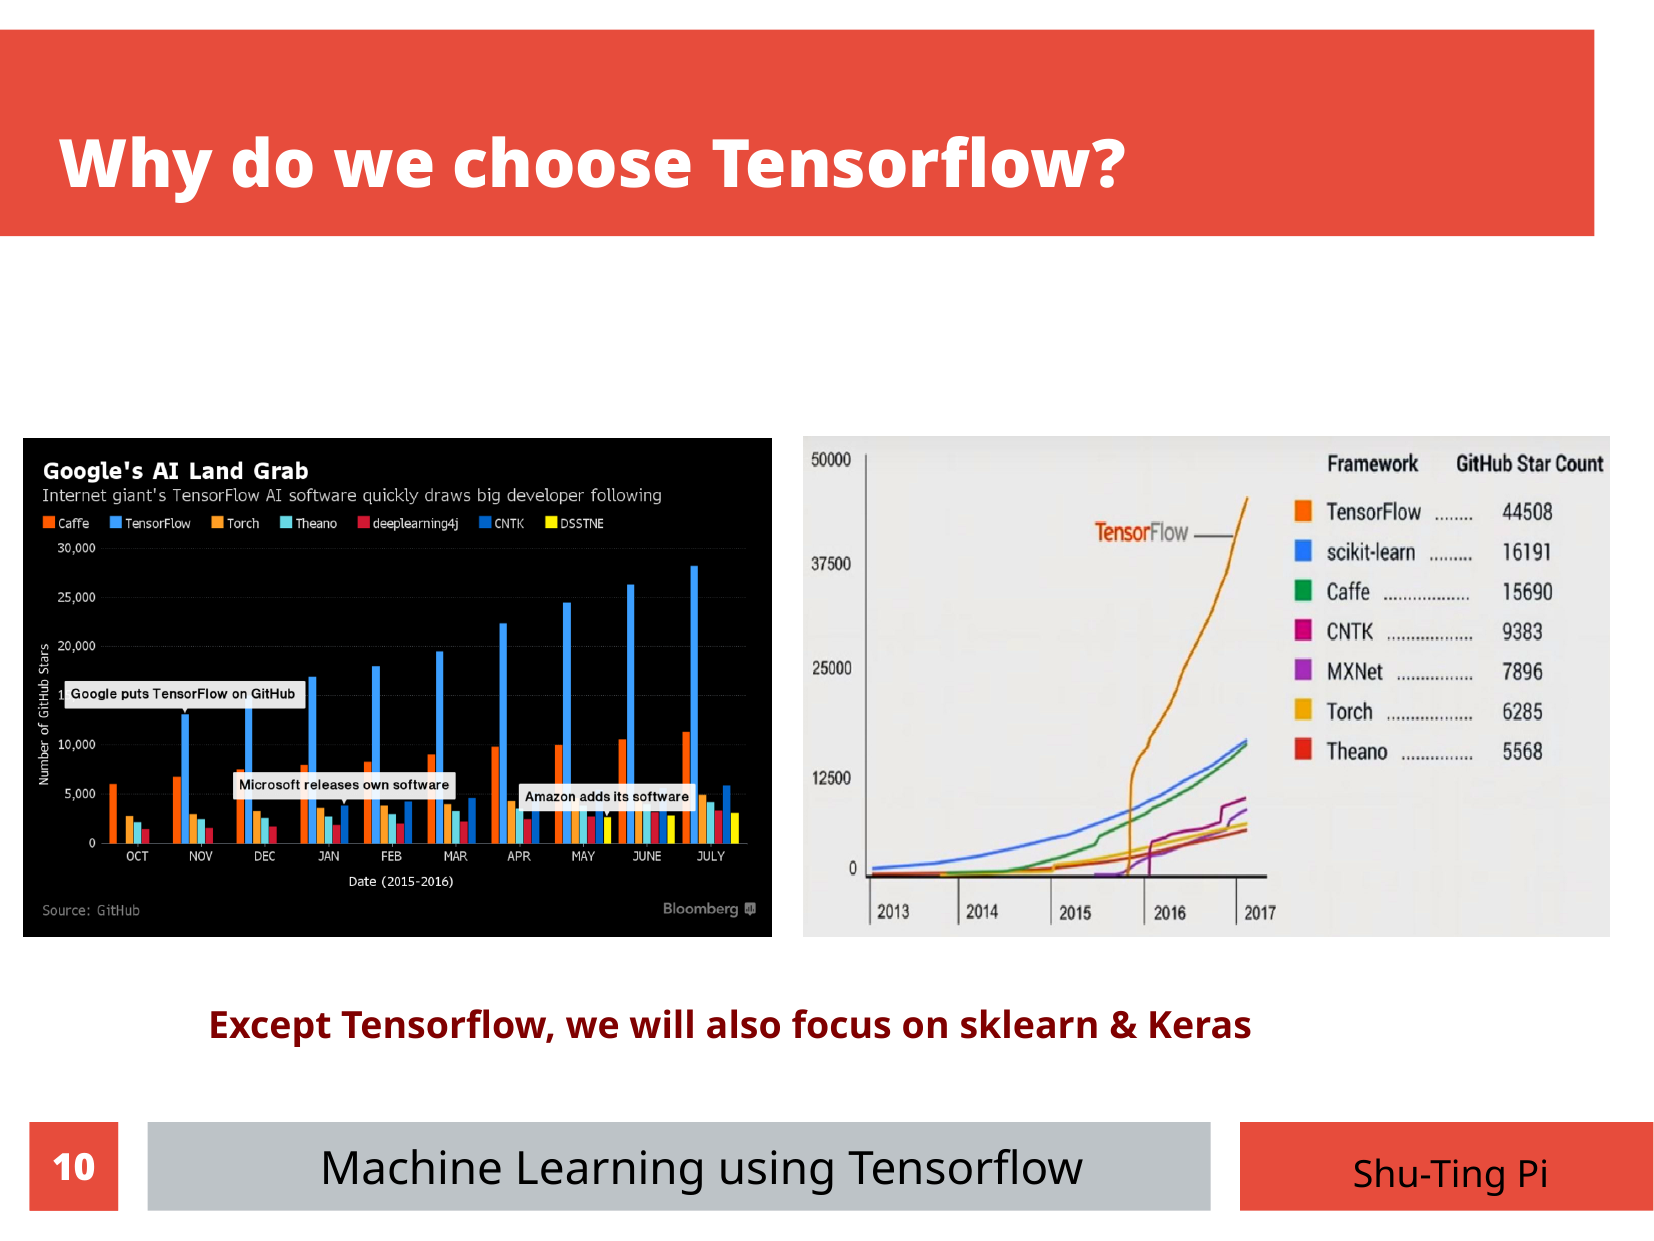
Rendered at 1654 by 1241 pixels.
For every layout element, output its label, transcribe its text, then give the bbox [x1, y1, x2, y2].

picture [23, 438, 772, 937]
text_box Shu-Ting Pi [1338, 1140, 1548, 1203]
text_box Except Tensorflow, we will also focus on sklearn & Keras [193, 990, 1416, 1054]
text_box Machine Learning using Tensorflow [305, 1128, 1191, 1241]
picture [803, 436, 1610, 937]
title Why do we choose Tensorflow? [59, 59, 1595, 207]
